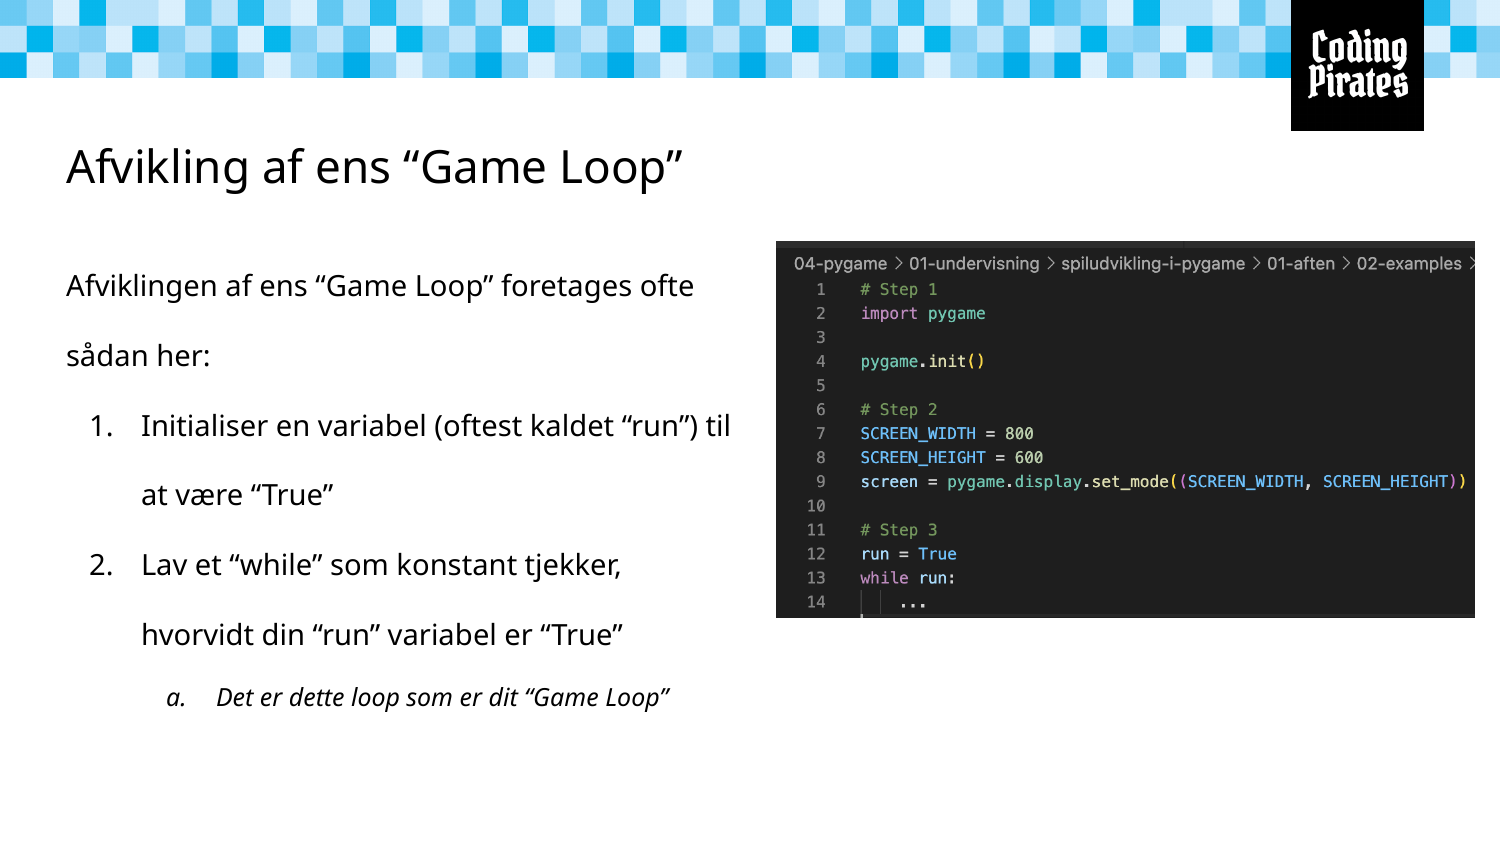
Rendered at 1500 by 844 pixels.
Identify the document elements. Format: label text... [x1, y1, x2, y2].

title Afvikling af ens “Game Loop” [51, 123, 1223, 217]
picture [0, 0, 1056, 78]
picture [776, 241, 1475, 619]
picture [1291, 0, 1424, 131]
list Afviklingen af ens “Game Loop” foretages ofte sådan her: Initialiser en variabel (oftest kaldet “run”) til at være “True” Lav et “while” som konstant tjekker, hvorvidt din “run” variabel er “True” Det er dette loop som er dit “Game Loop” [51, 216, 752, 800]
